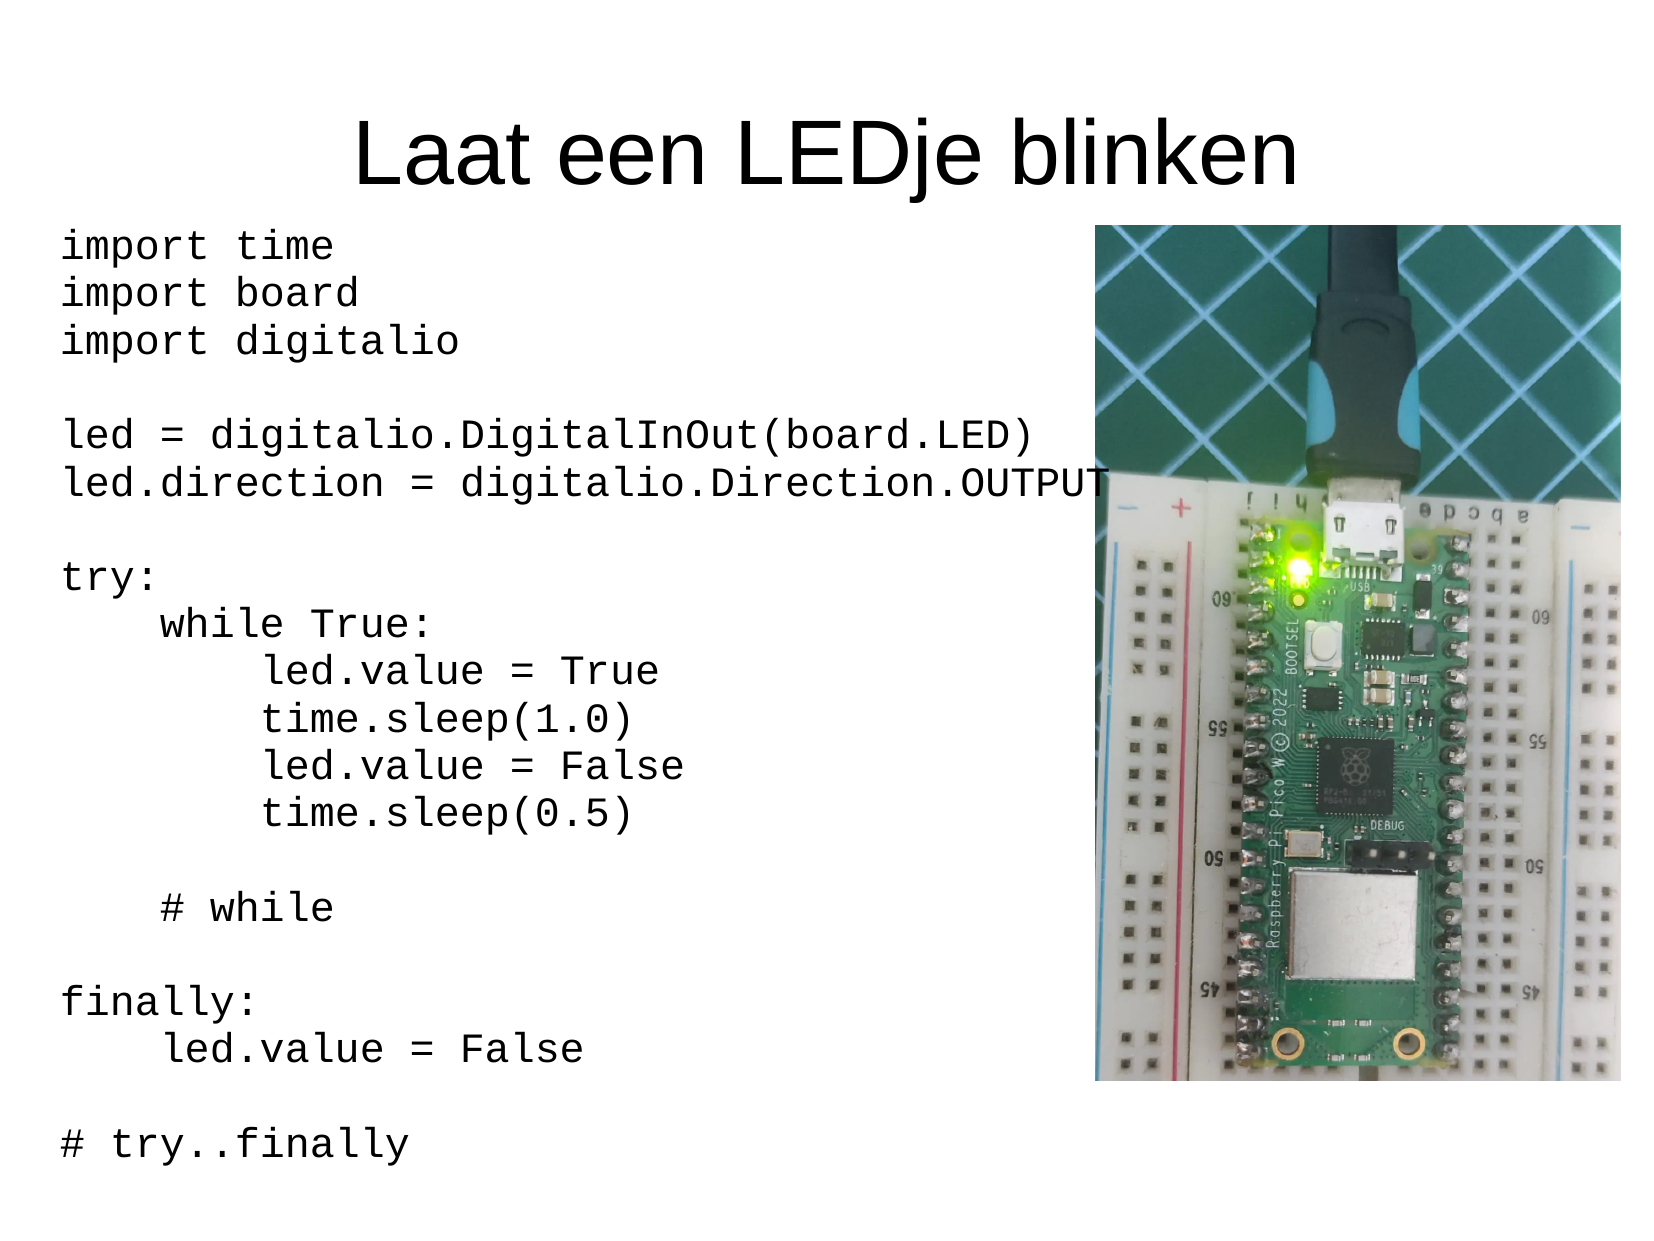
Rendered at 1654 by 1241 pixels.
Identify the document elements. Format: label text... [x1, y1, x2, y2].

title Laat een LEDje blinken [82, 49, 1571, 225]
picture [1141, 225, 1621, 1081]
text_box import time import board import digitalio led = digitalio.DigitalInOut(board.LED) led.direction = digitalio.Direction.OUTPUT try: while True: led.value = True time.sleep(1.0) led.value = False time.sleep(0.5) # while finally: led.value = False # try..finally [45, 217, 1141, 1241]
